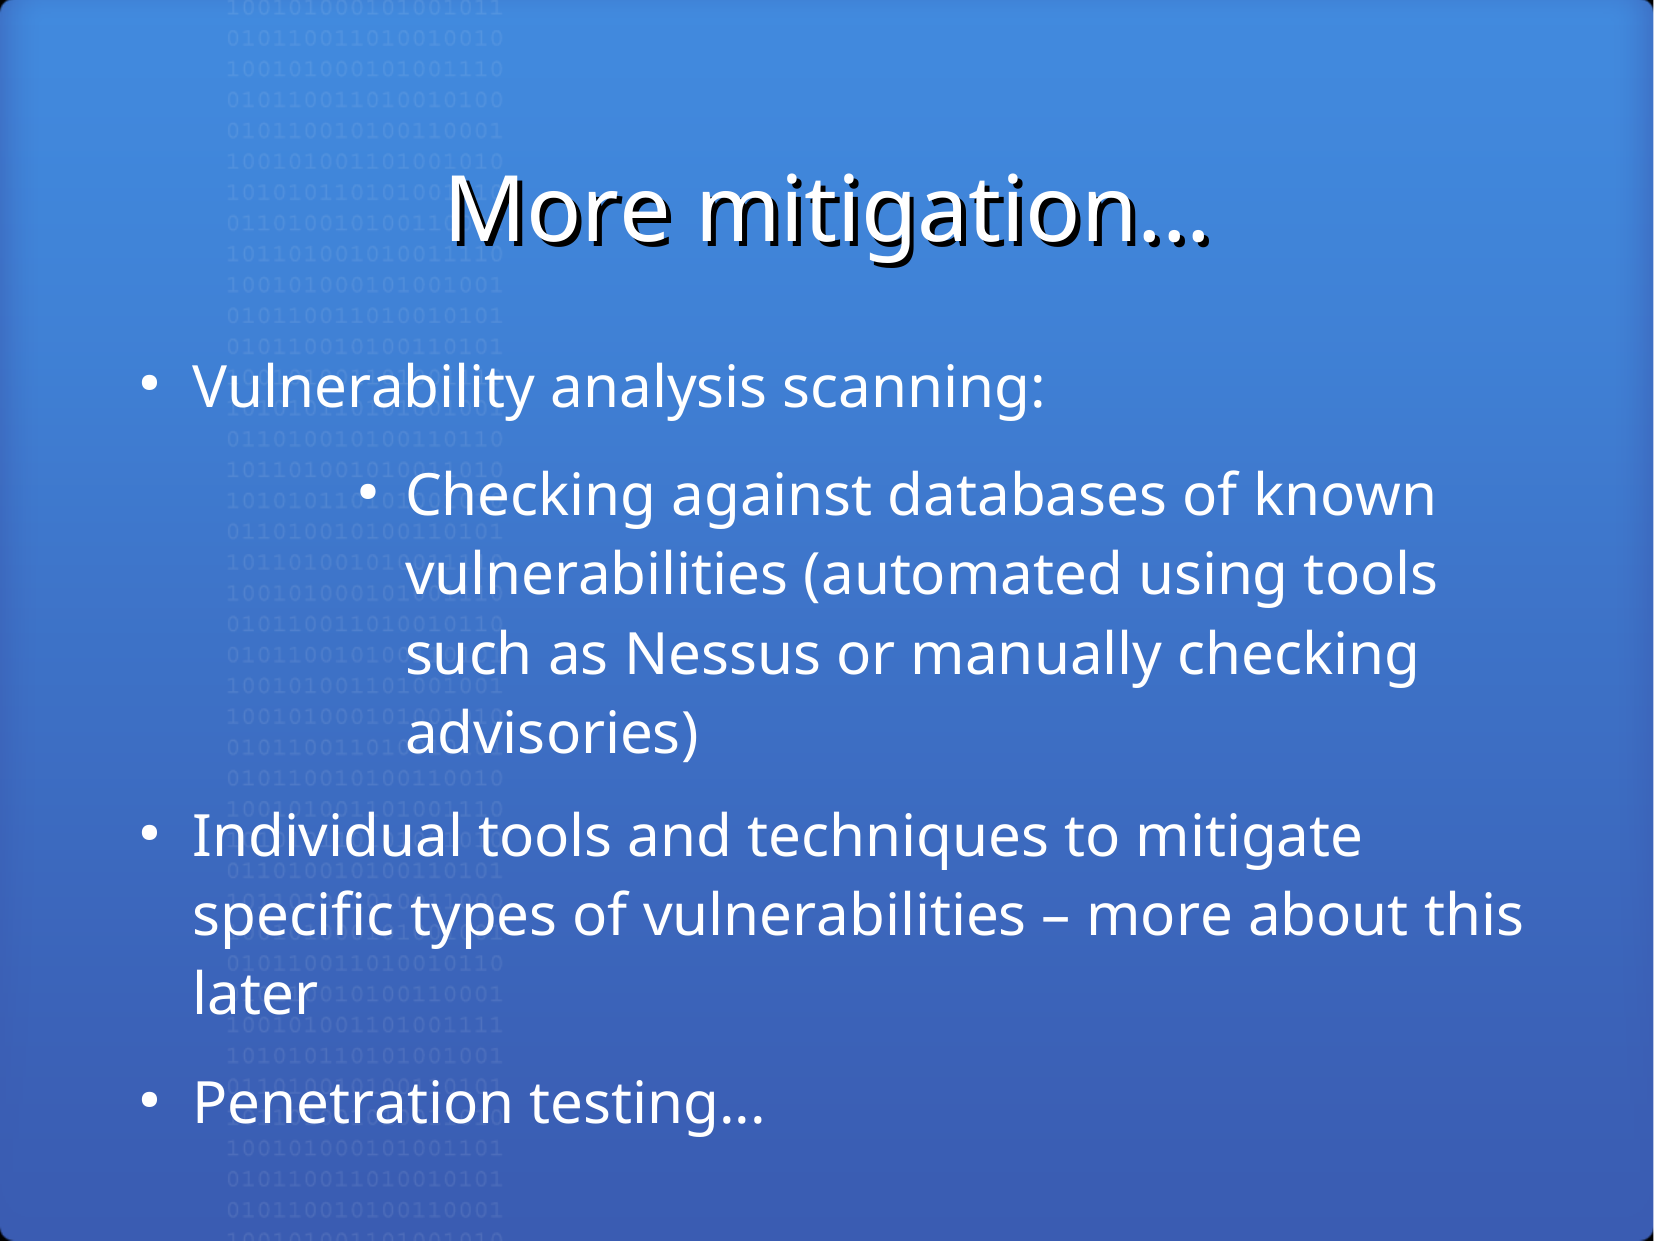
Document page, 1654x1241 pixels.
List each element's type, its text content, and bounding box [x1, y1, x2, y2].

list Vulnerability analysis scanning: Checking against databases of known vulnerabilities (automated using tools such as Nessus or manually checking advisories) Individual tools and techniques to mitigate specific types of vulnerabilities – more about this later Penetration testing... [121, 344, 1534, 1127]
picture [0, 0, 1654, 1241]
title More mitigation... [121, 102, 1534, 310]
